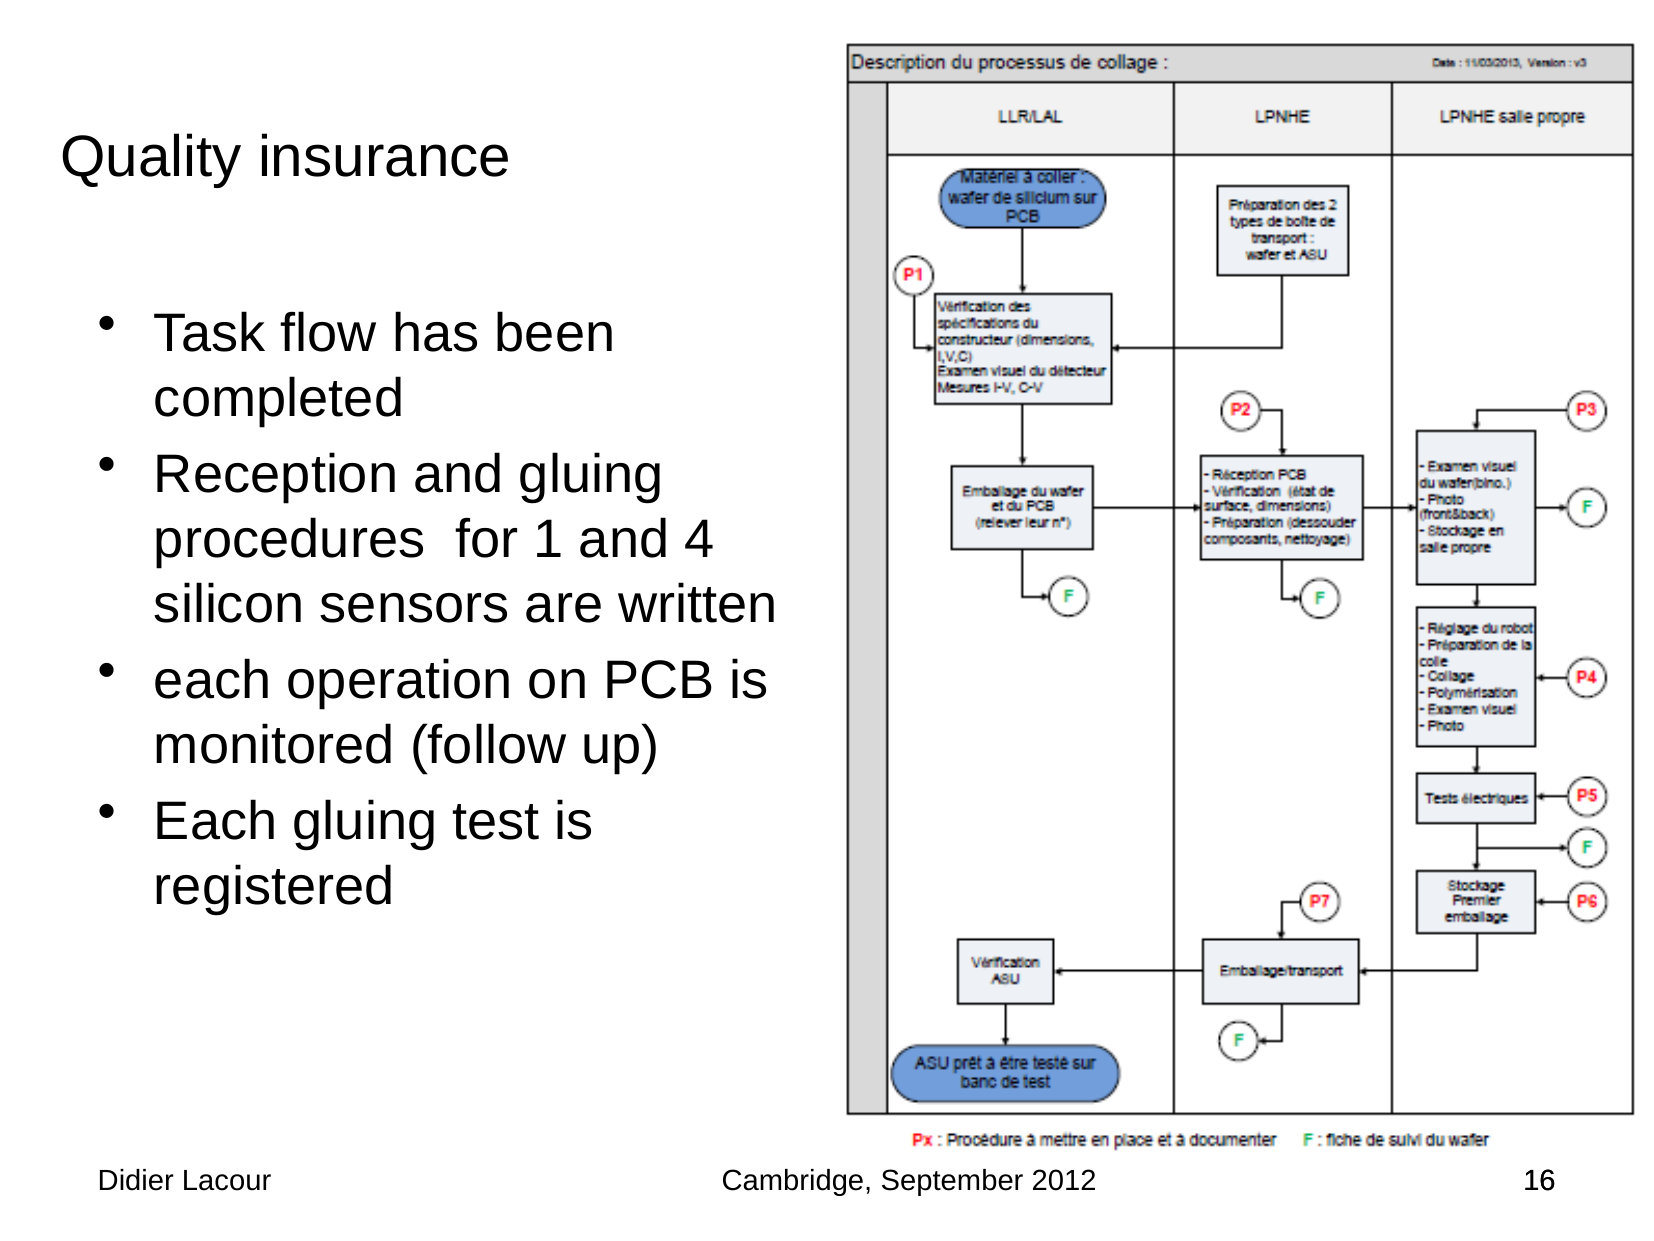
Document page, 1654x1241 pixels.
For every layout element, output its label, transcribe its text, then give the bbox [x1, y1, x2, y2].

picture [839, 34, 1649, 1161]
list Task flow has been completed Reception and gluing procedures for 1 and 4 silicon sensors are written each operation on PCB is monitored (follow up) Each gluing test is registered [82, 289, 813, 1108]
title Quality insurance [45, 49, 839, 257]
slide_number <numéro> [1185, 1161, 1571, 1241]
